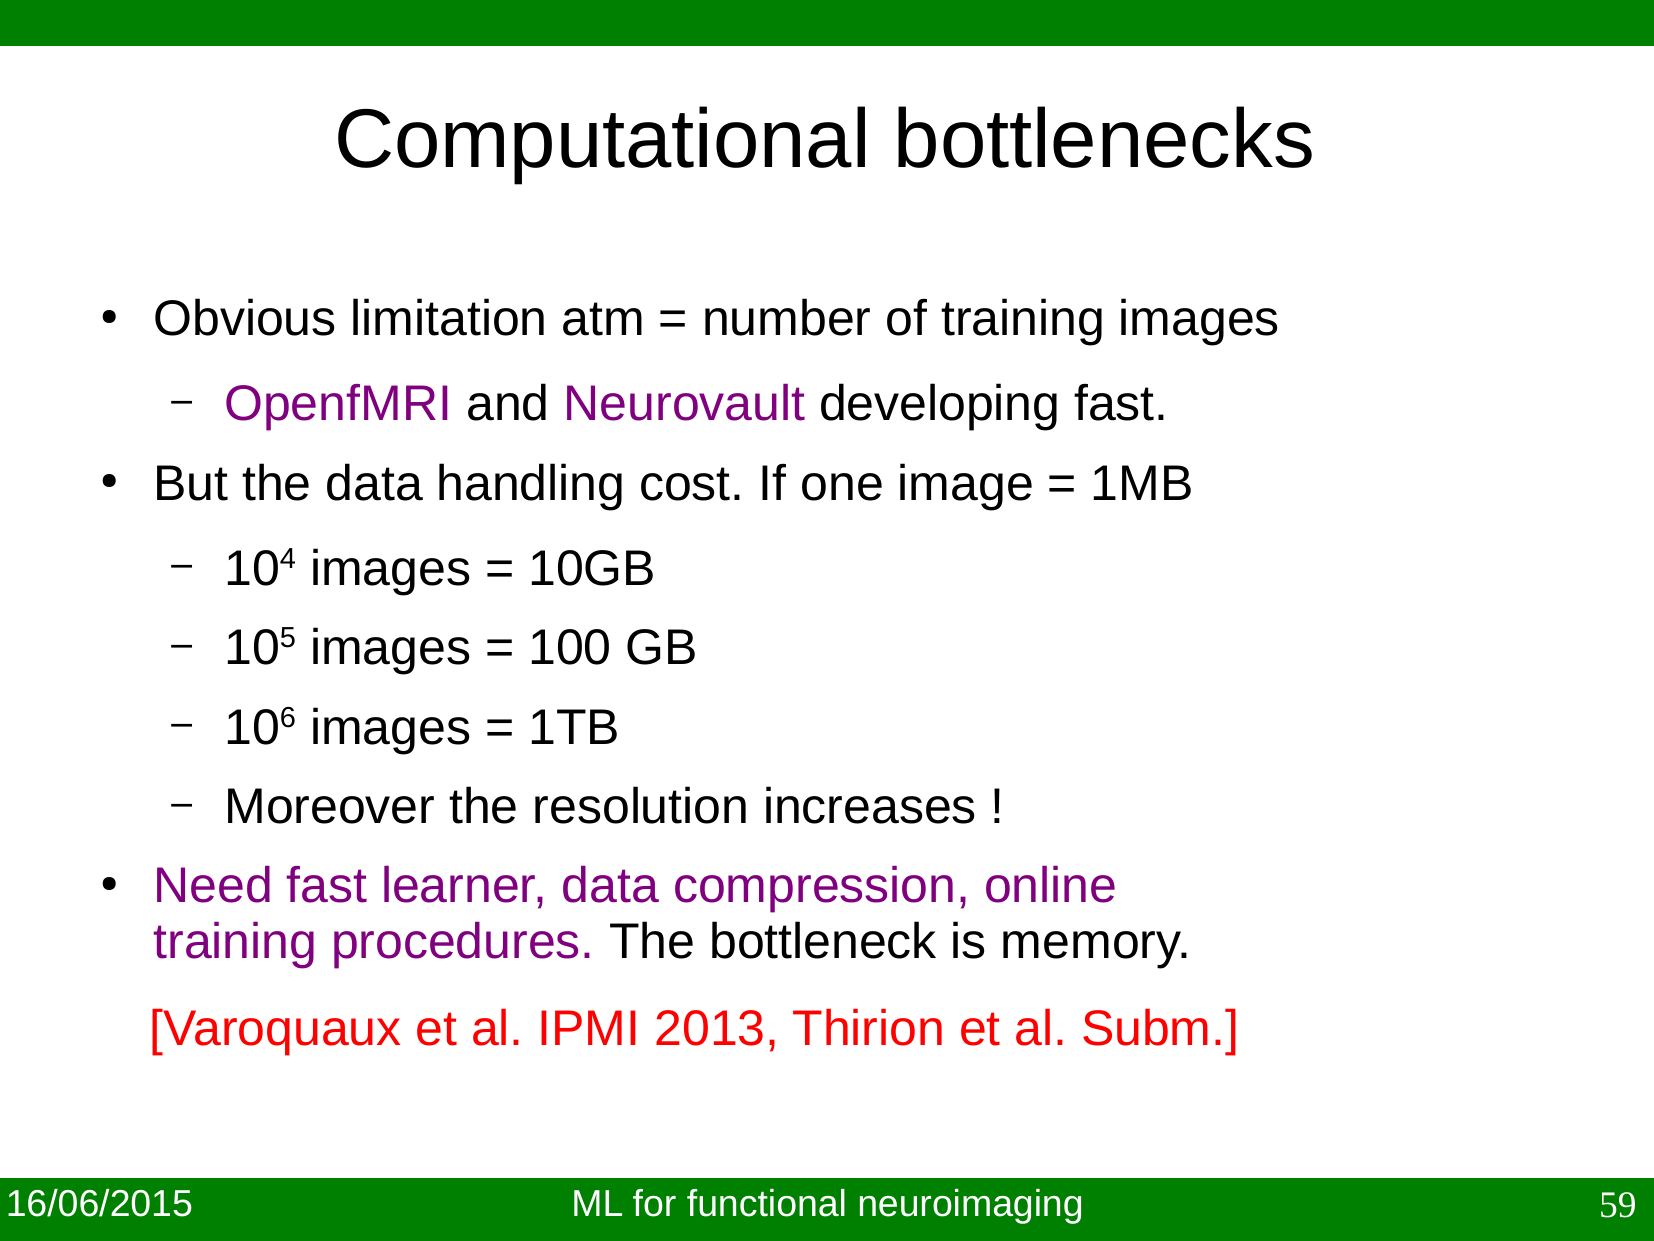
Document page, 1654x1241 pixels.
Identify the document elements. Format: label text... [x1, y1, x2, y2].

text_box [Varoquaux et al. IPMI 2013, Thirion et al. Subm.] [135, 993, 1256, 1065]
title Computational bottlenecks [75, 45, 1576, 233]
list Obvious limitation atm = number of training images OpenfMRI and Neurovault developing fast. But the data handling cost. If one image = 1MB 104 images = 10GB 105 images = 100 GB 106 images = 1TB Moreover the resolution increases ! Need fast learner, data compression, online training procedures. The bottleneck is memory. [82, 290, 1291, 1010]
